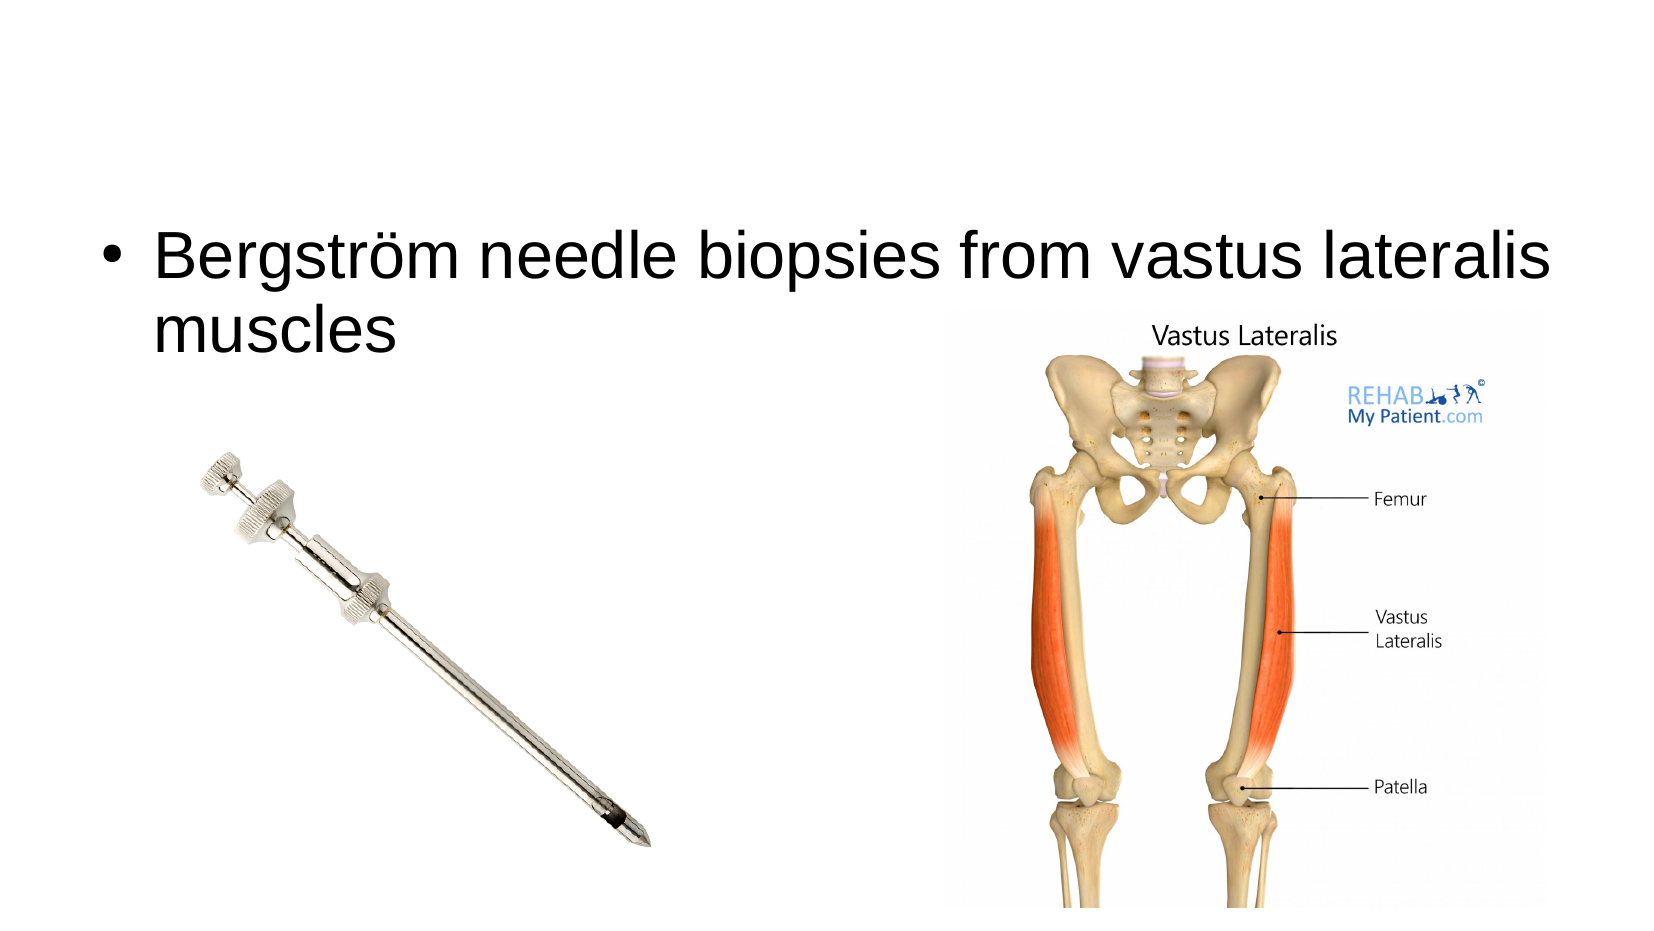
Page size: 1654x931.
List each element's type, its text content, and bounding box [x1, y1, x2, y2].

picture [944, 307, 1546, 908]
list Bergström needle biopsies from vastus lateralis muscles [82, 217, 1571, 402]
picture [158, 413, 697, 898]
